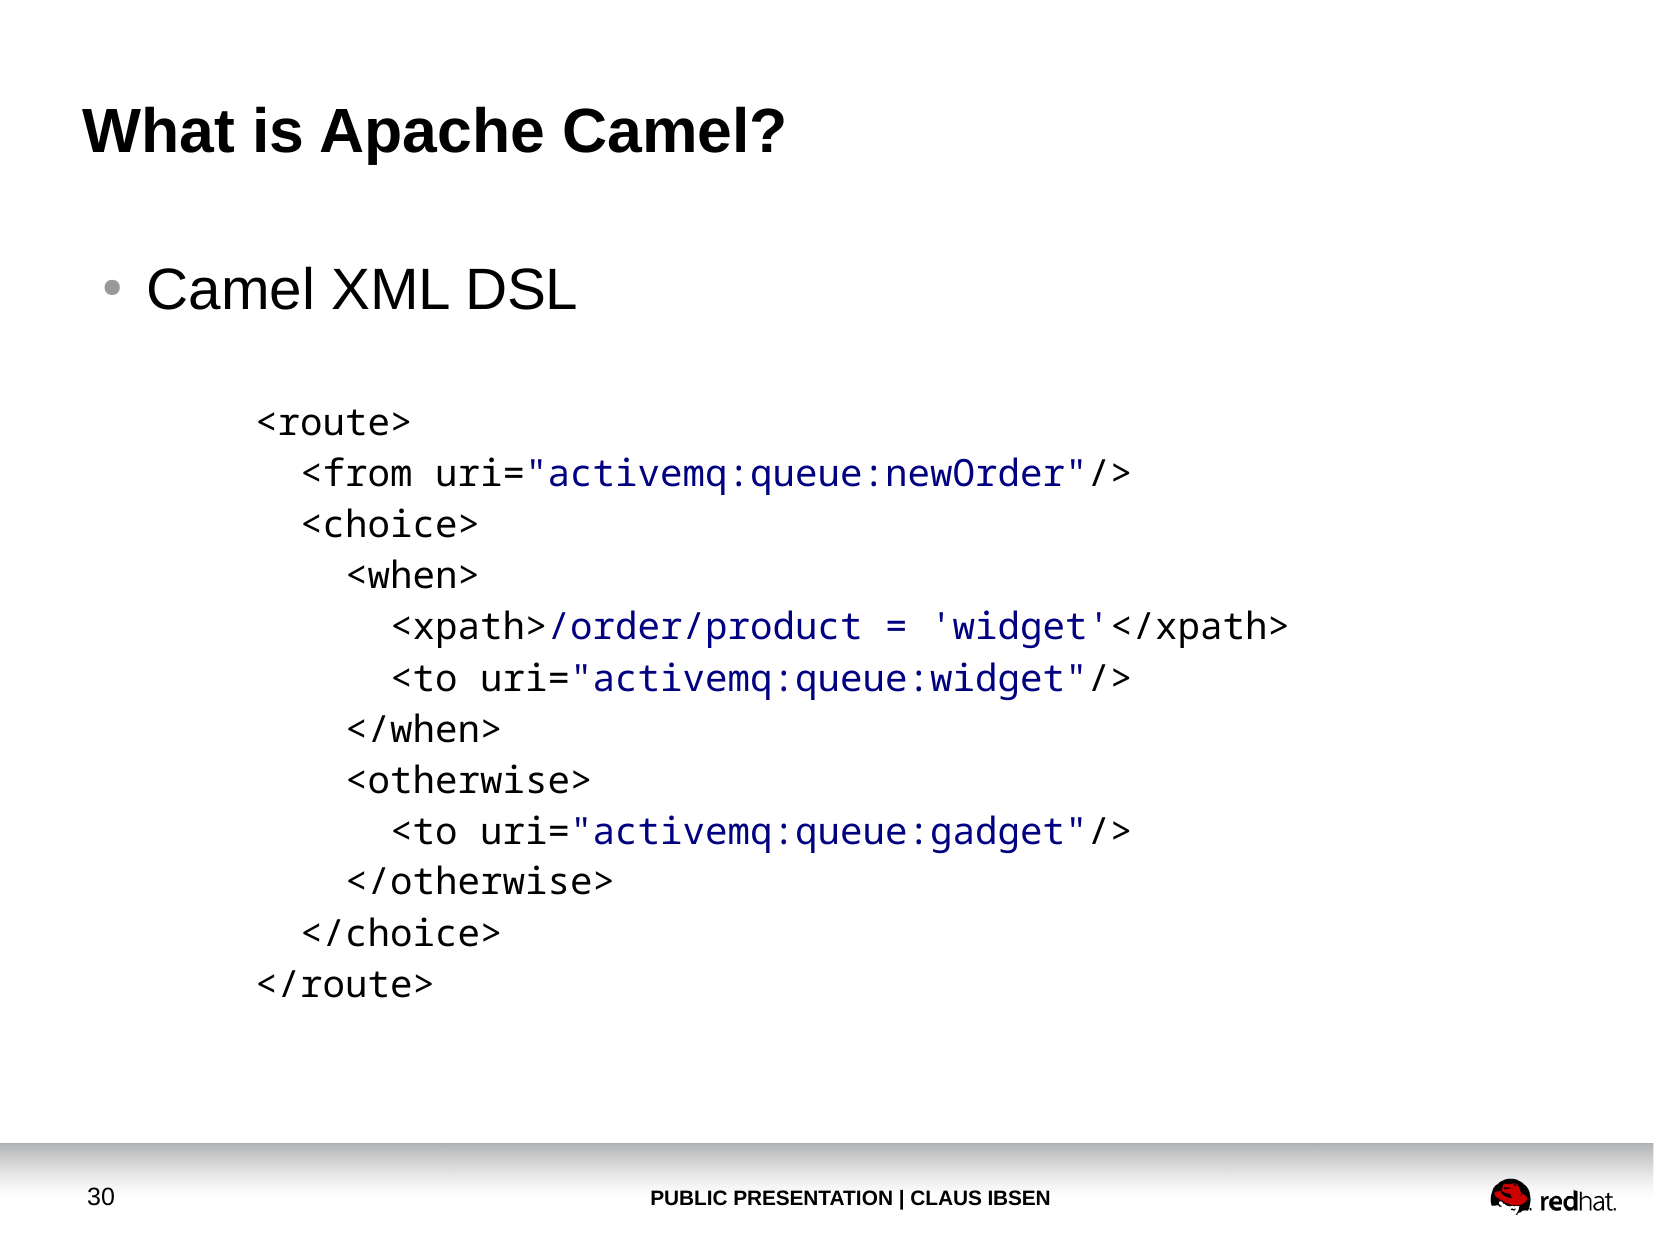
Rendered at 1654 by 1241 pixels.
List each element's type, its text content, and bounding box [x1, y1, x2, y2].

text_box <route> <from uri="activemq:queue:newOrder"/> <choice> <when> <xpath>/order/product = 'widget'</xpath> <to uri="activemq:queue:widget"/> </when> <otherwise> <to uri="activemq:queue:gadget"/> </otherwise> </choice> </route> [195, 337, 1309, 962]
picture [0, 1143, 1654, 1241]
title What is Apache Camel? [82, 37, 1571, 226]
list Camel XML DSL [86, 256, 1576, 1051]
